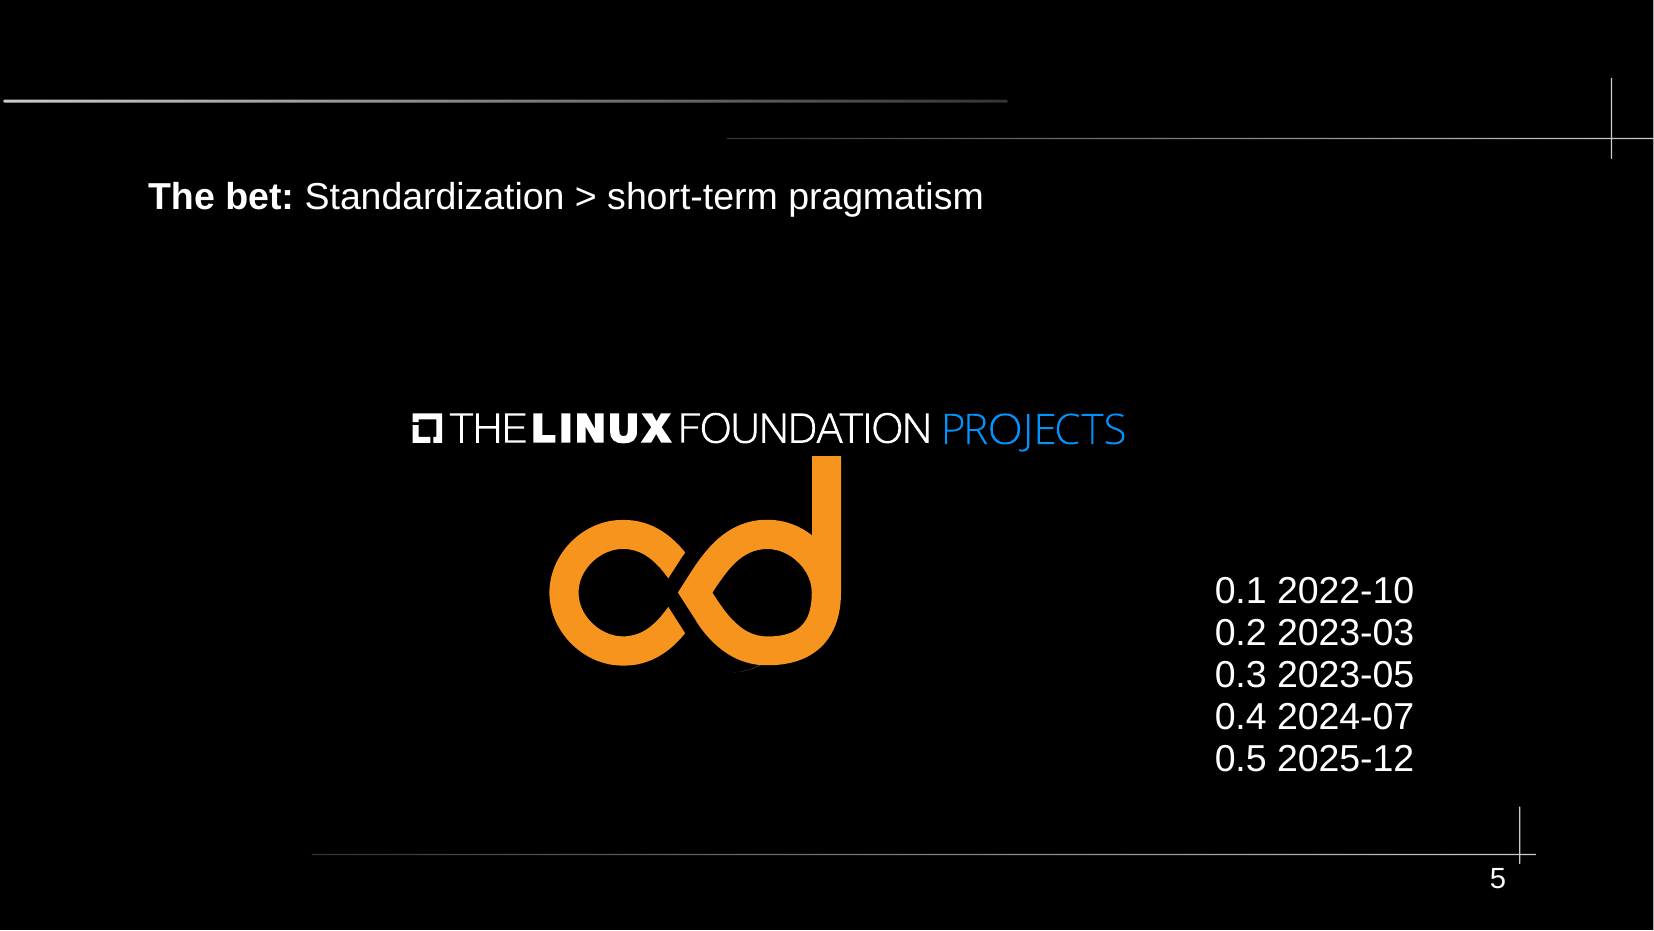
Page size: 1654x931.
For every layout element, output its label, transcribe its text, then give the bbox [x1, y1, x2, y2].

text_box 0.1 2022-10 0.2 2023-03 0.3 2023-05 0.4 2024-07 0.5 2025-12 [1200, 562, 1495, 788]
picture [412, 412, 1125, 679]
text_box The bet: Standardization > short-term pragmatism [133, 168, 1051, 226]
